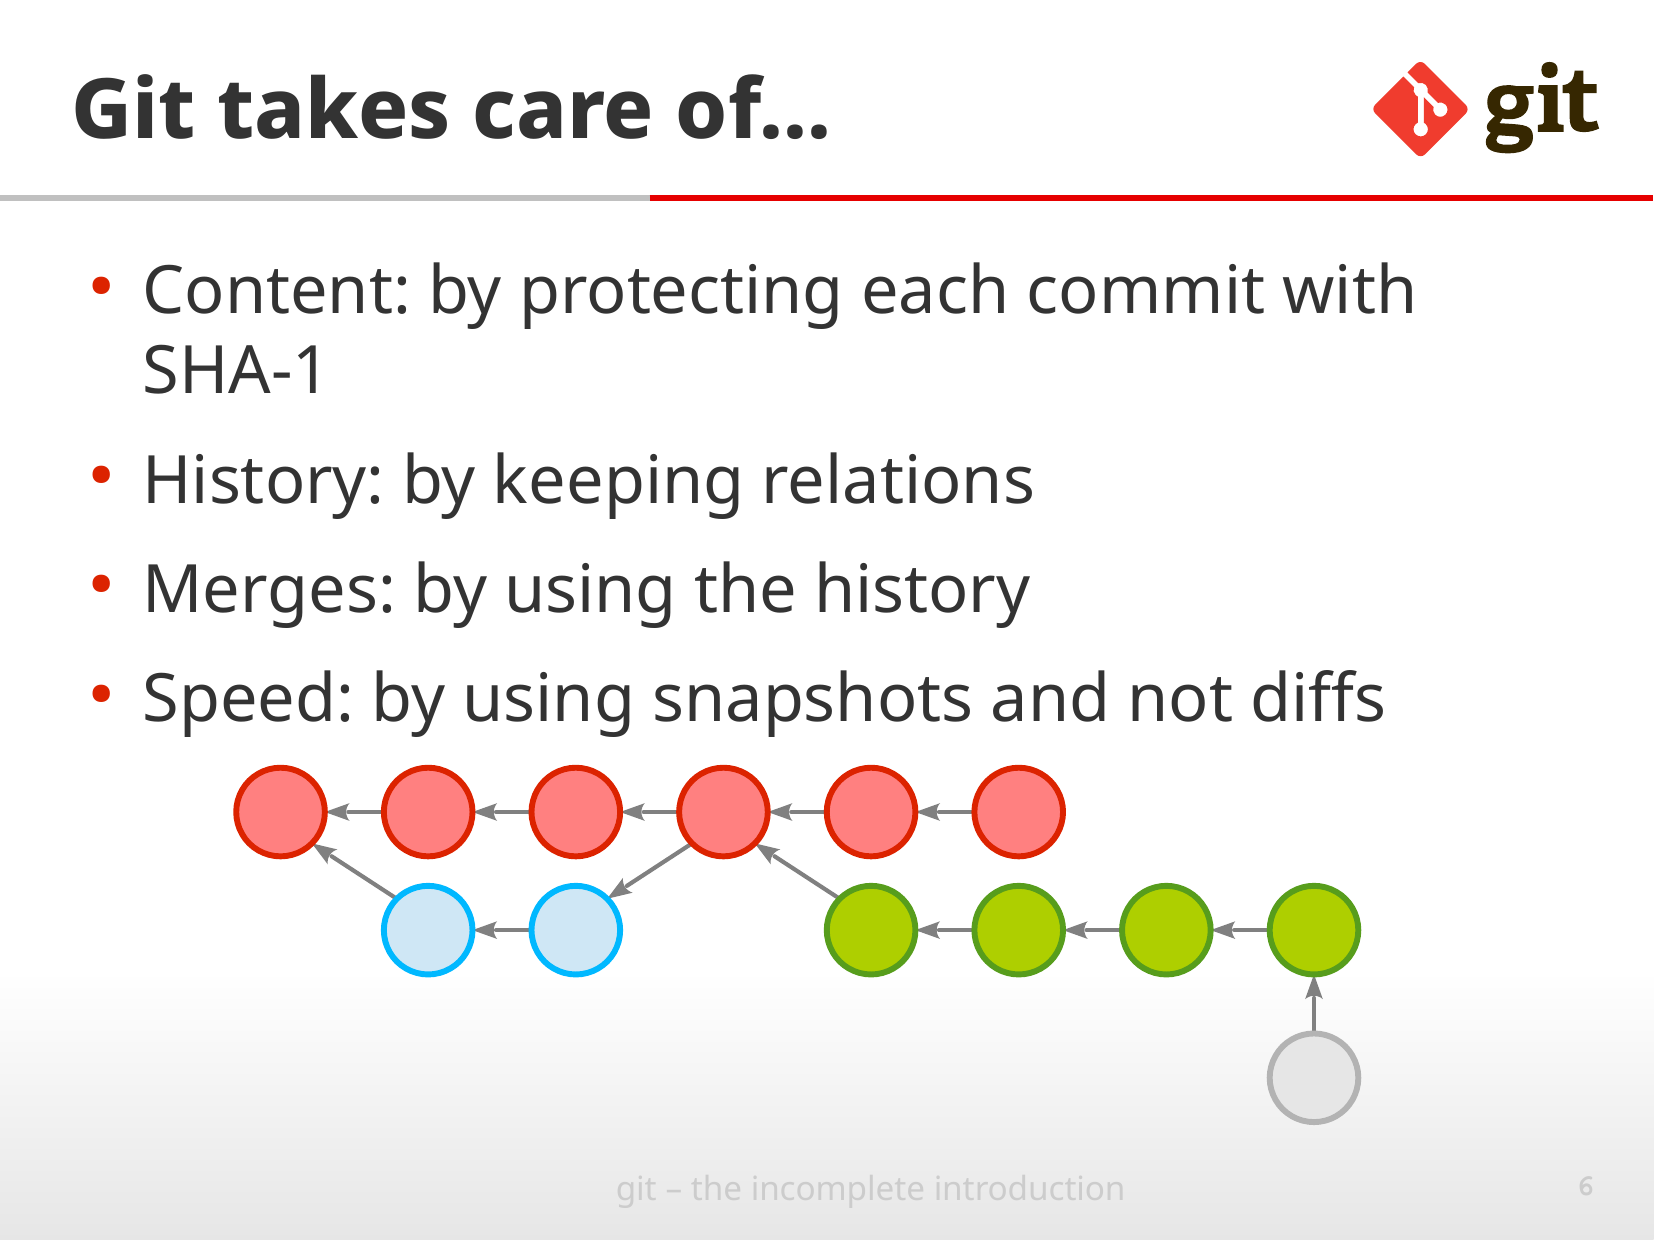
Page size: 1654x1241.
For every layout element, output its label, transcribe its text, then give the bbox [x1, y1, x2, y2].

text_box [383, 885, 473, 975]
text_box [531, 885, 621, 975]
text_box [679, 767, 768, 857]
text_box [826, 767, 916, 857]
text_box [383, 767, 473, 857]
text_box [974, 885, 1064, 975]
text_box [1269, 1033, 1359, 1123]
text_box [826, 885, 916, 975]
text_box [974, 767, 1064, 857]
title Git takes care of... [56, 36, 1546, 175]
text_box [236, 767, 325, 857]
text_box [1269, 885, 1359, 975]
list Content: by protecting each commit with SHA-1 History: by keeping relations Merges: by using the history Speed: by using snapshots and not diffs [56, 239, 1595, 1133]
text_box [1122, 885, 1211, 975]
text_box [531, 767, 621, 857]
